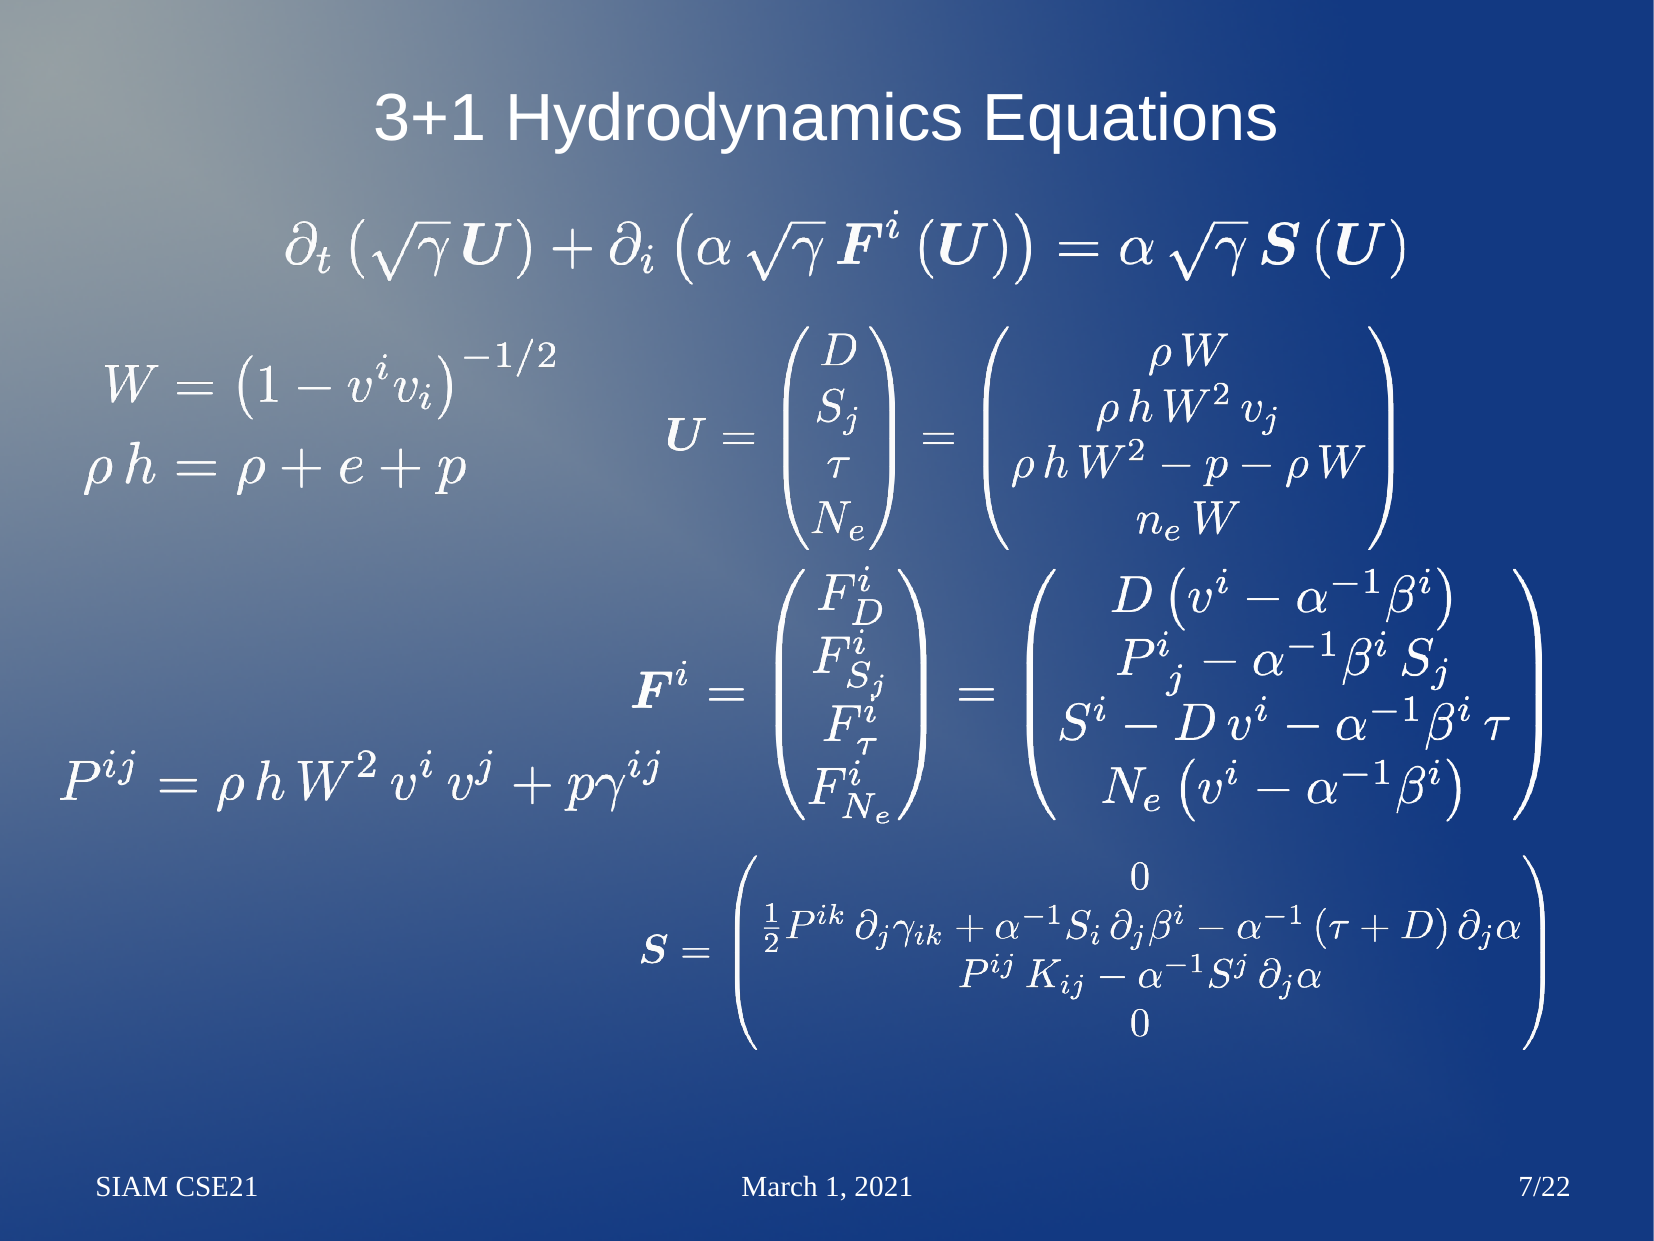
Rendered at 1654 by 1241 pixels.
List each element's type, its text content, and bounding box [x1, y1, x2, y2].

title 3+1 Hydrodynamics Equations [82, 13, 1571, 222]
picture [0, 0, 1654, 1241]
